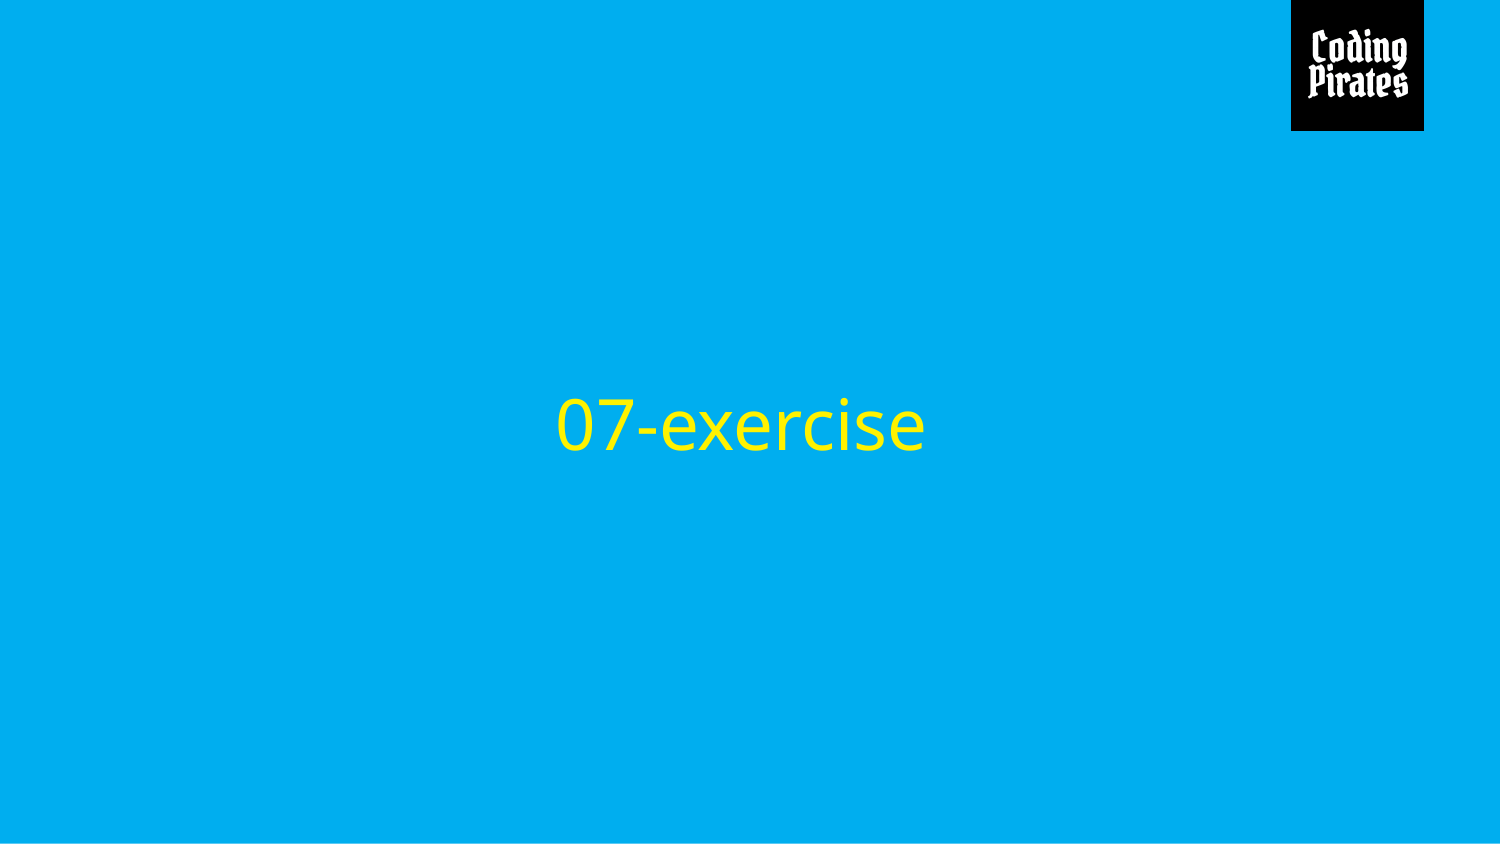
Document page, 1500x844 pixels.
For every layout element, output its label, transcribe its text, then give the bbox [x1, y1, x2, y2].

title 07-exercise [12, 352, 1472, 491]
picture [1292, 0, 1423, 130]
